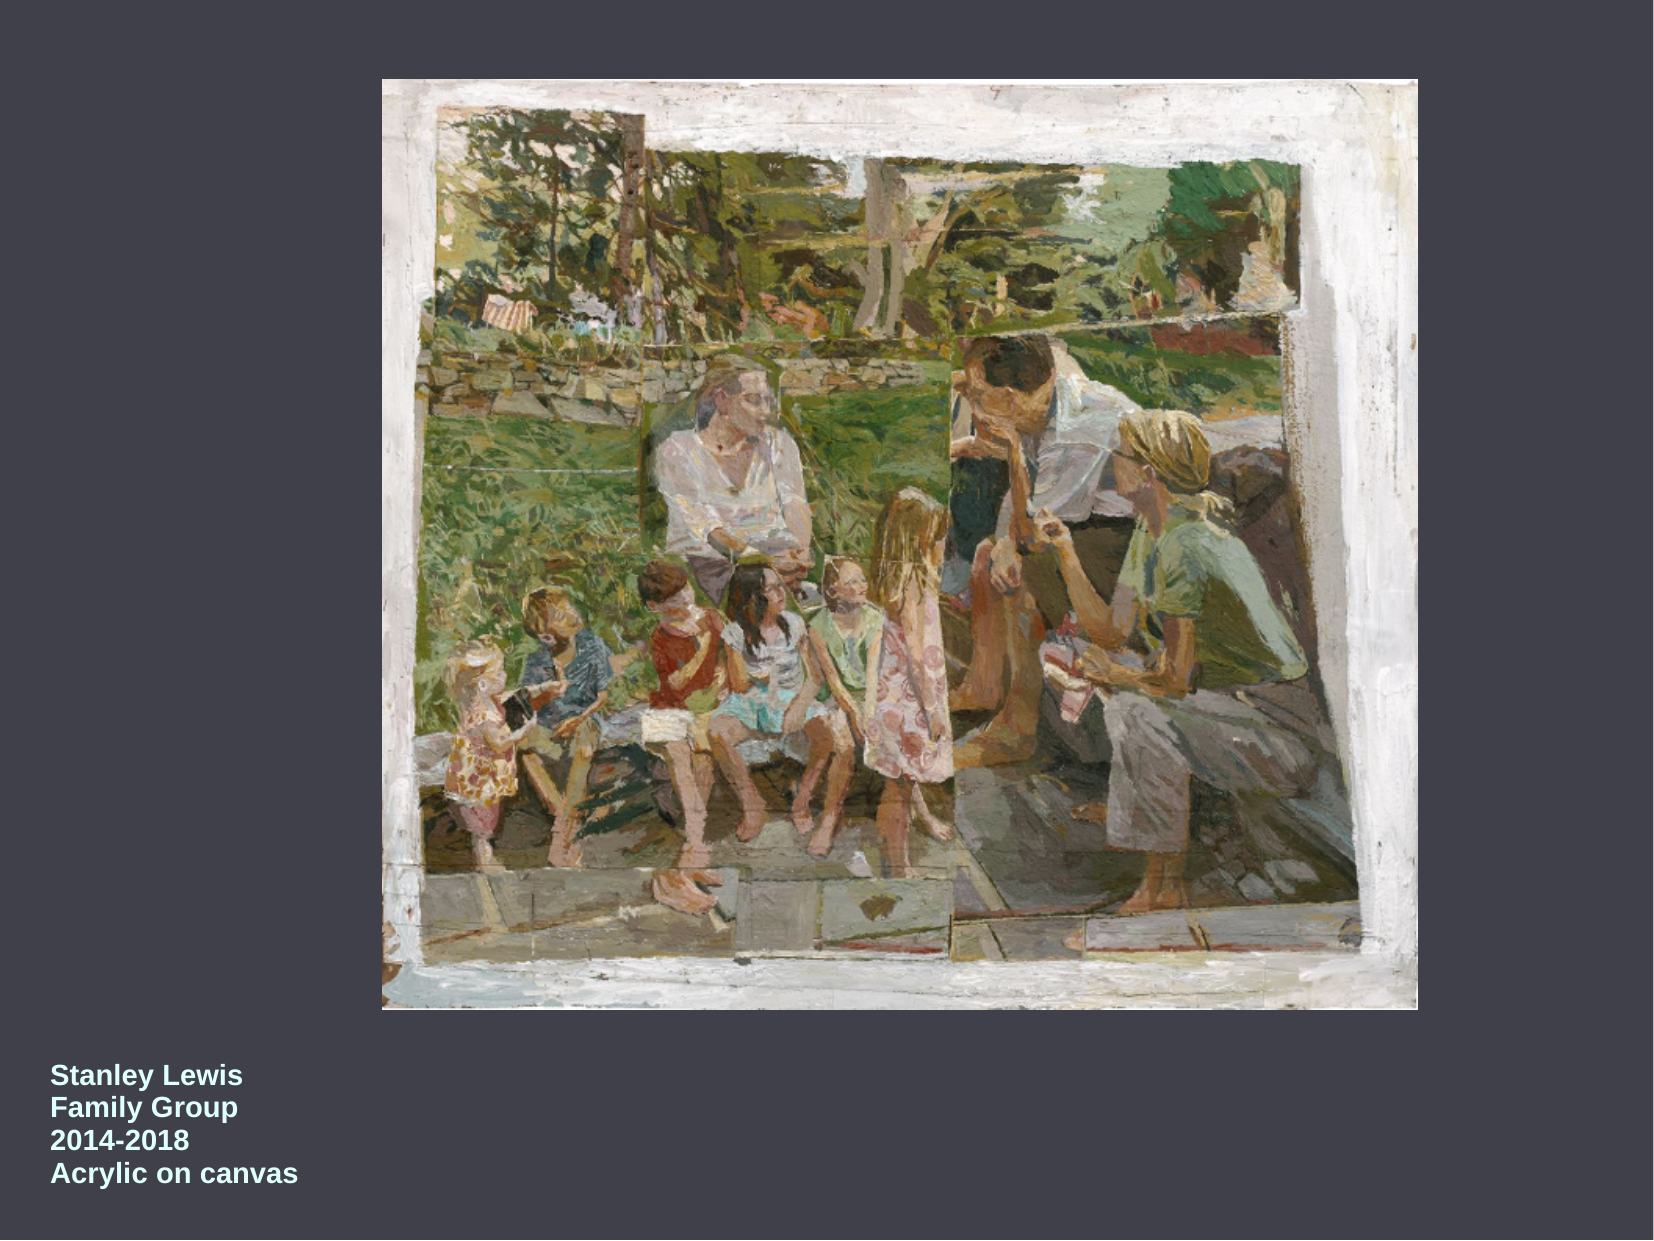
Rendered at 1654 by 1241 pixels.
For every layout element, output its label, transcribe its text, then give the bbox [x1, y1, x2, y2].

text_box Stanley Lewis Family Group 2014-2018 Acrylic on canvas [35, 1051, 1536, 1198]
picture [382, 79, 1418, 1010]
